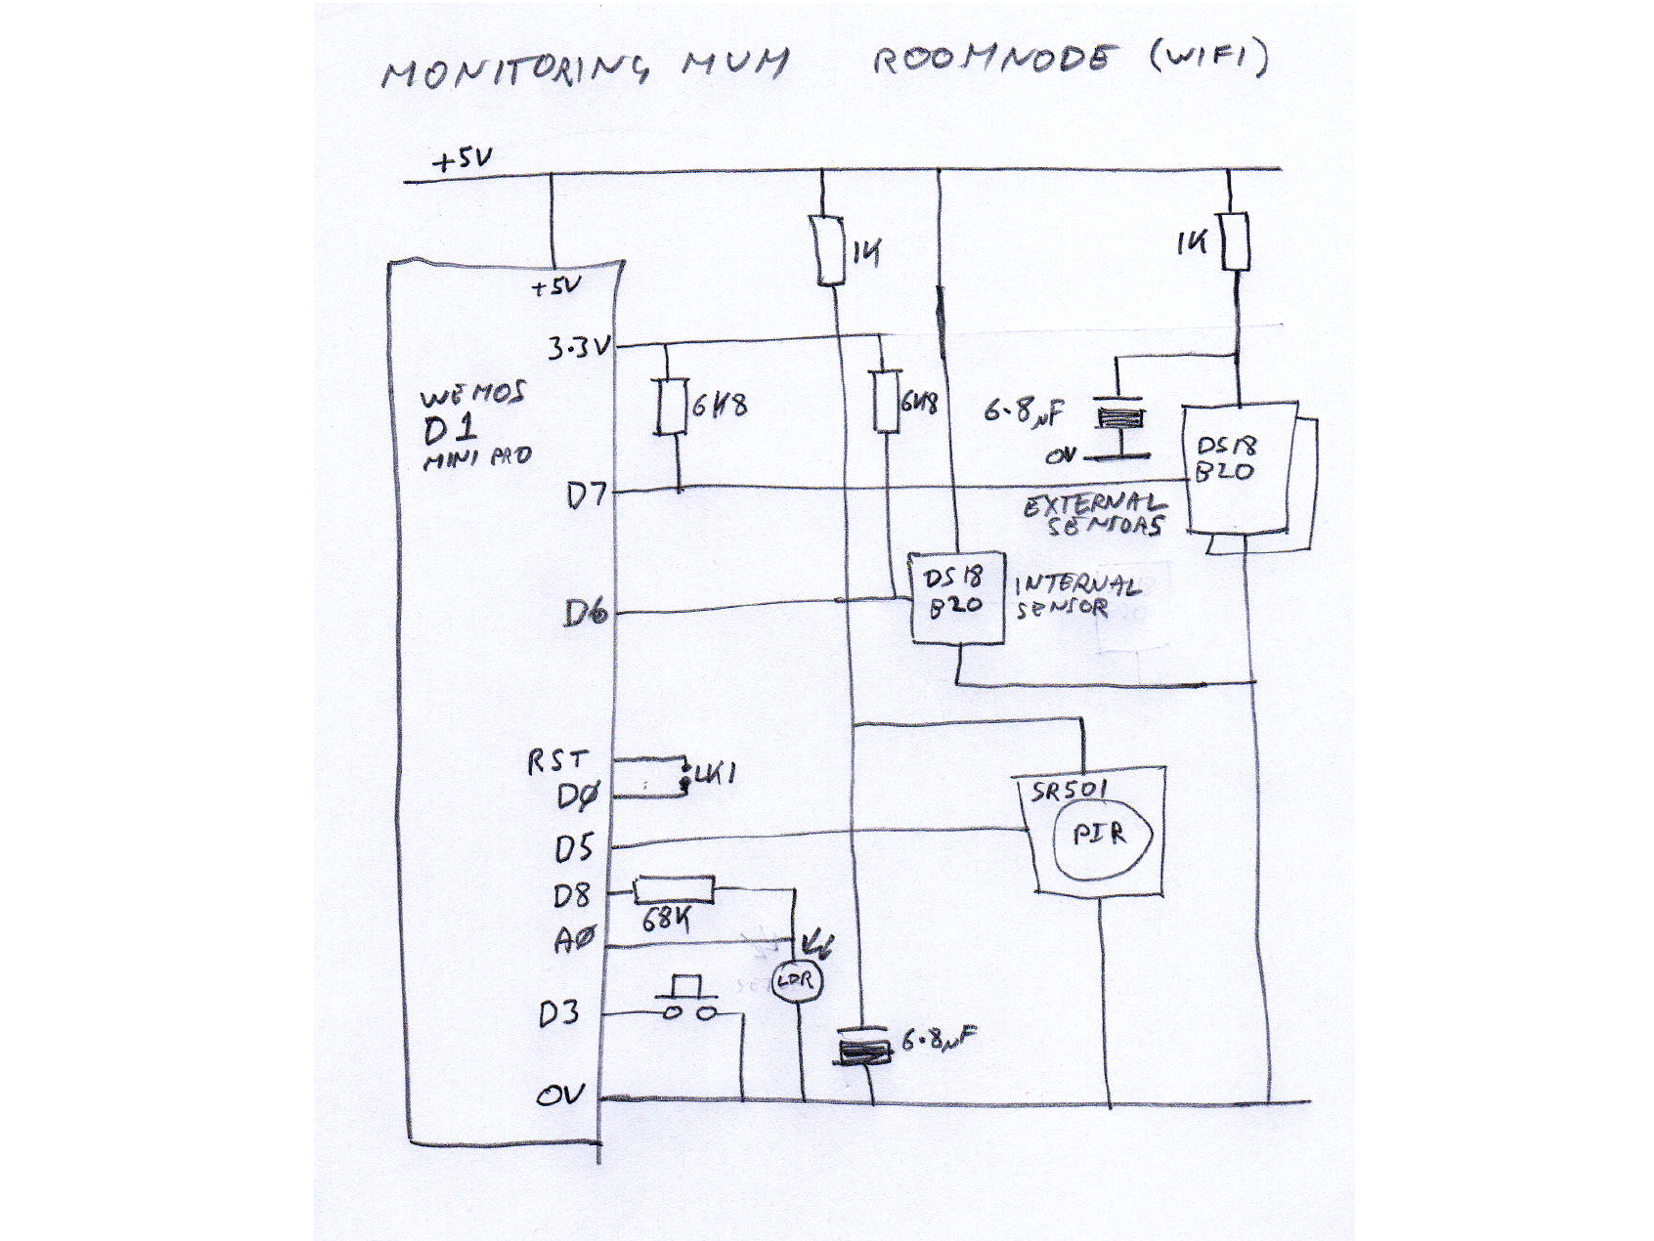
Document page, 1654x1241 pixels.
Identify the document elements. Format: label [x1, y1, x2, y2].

picture [314, 3, 1355, 1241]
